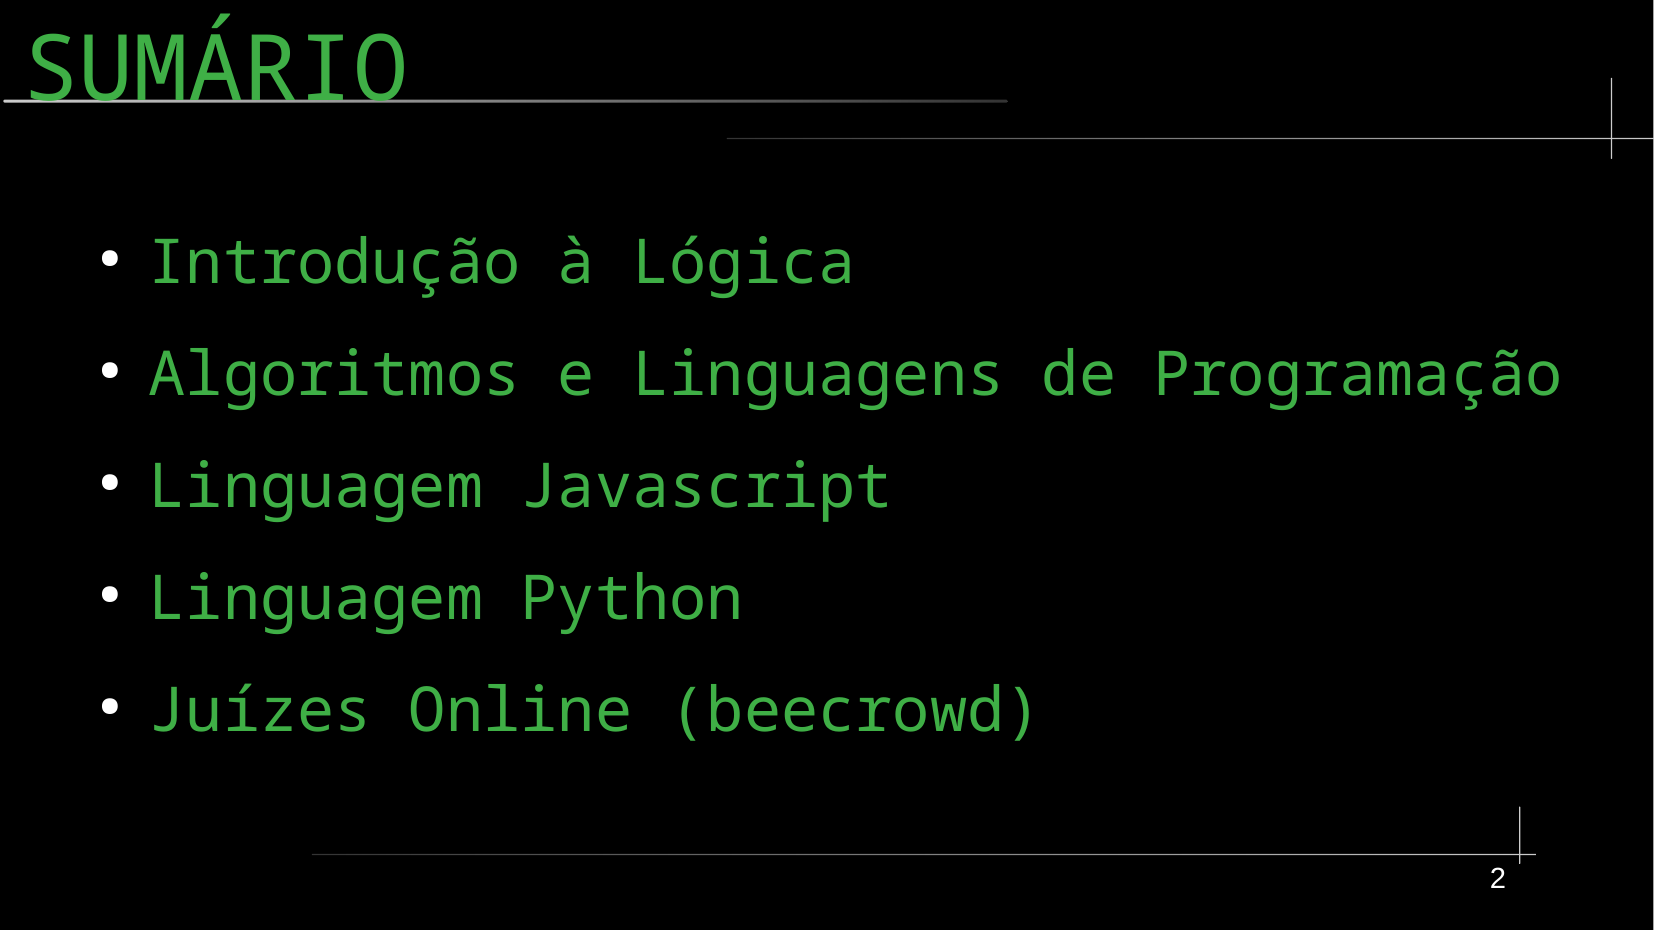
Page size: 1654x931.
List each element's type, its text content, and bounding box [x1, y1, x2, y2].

title SUMÁRIO [23, 7, 1589, 123]
list Introdução à Lógica Algoritmos e Linguagens de Programação Linguagem Javascript Linguagem Python Juízes Online (beecrowd) [82, 217, 1571, 758]
